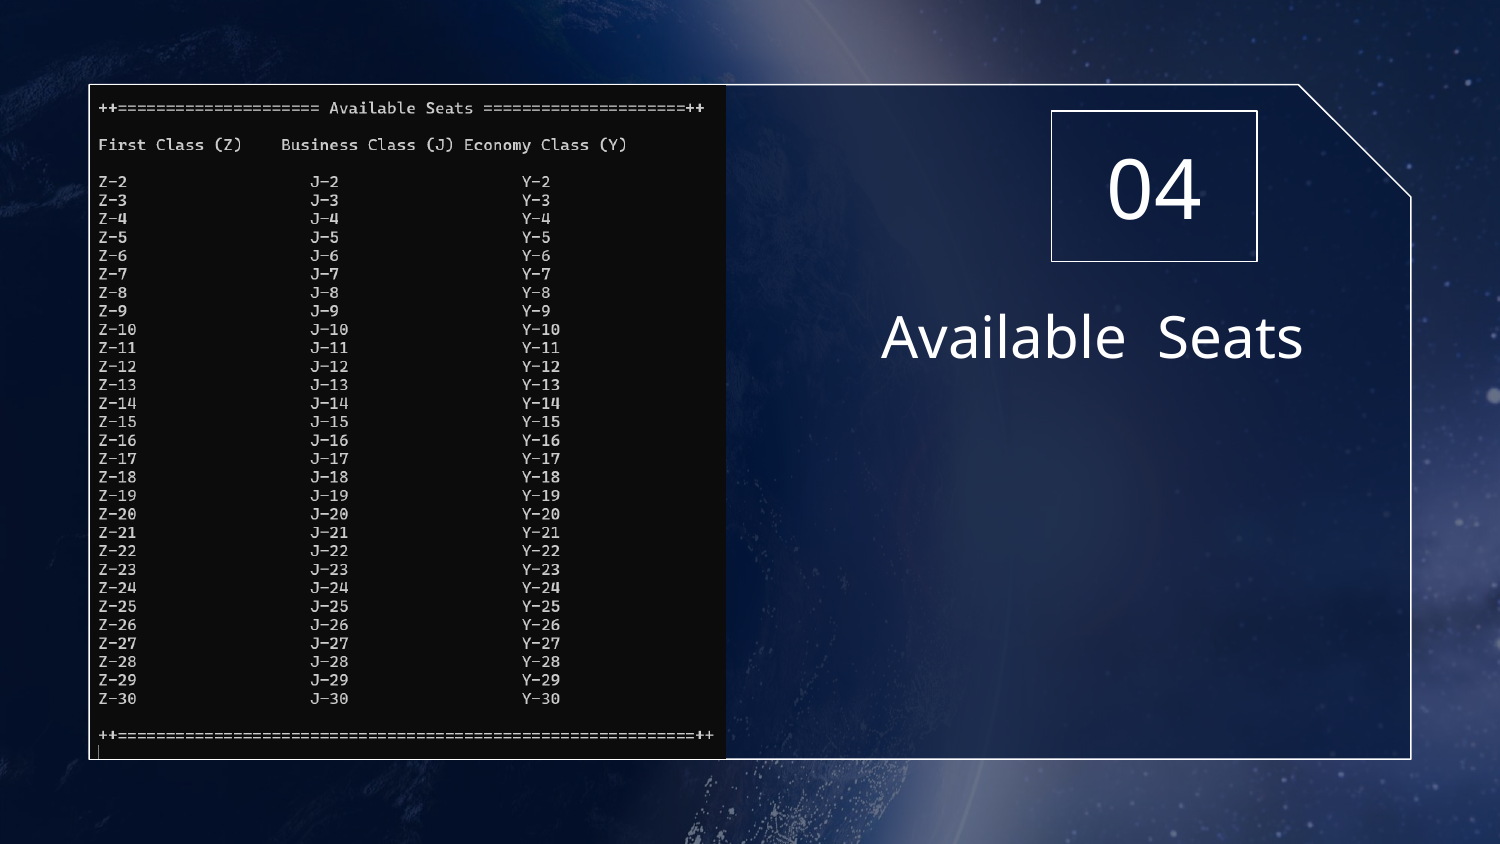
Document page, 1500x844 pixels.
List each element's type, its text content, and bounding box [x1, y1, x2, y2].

picture [90, 85, 726, 759]
title 04 [1051, 110, 1258, 262]
title Available Seats [726, 284, 1500, 473]
